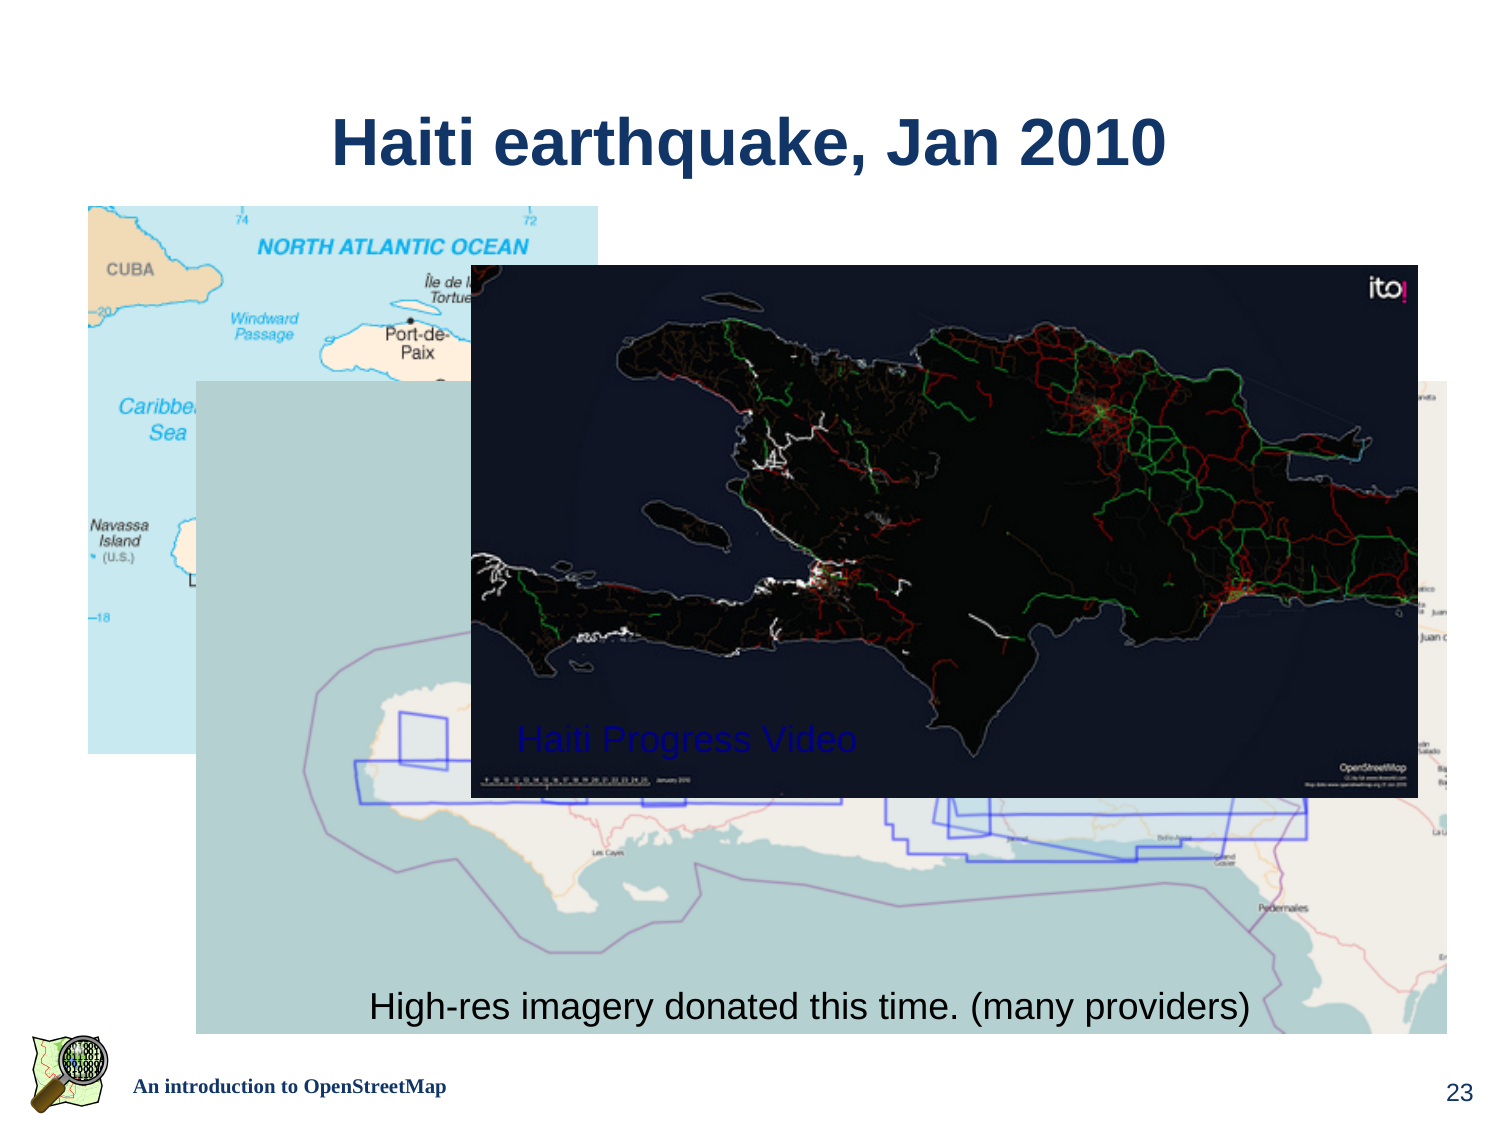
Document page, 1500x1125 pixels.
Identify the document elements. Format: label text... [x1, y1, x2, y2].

text_box High-res imagery donated this time. (many providers) [354, 974, 1266, 1035]
picture [88, 206, 1447, 1034]
title Haiti earthquake, Jan 2010 [74, 44, 1425, 233]
picture [29, 1033, 110, 1114]
text_box Haiti Progress Video [501, 707, 873, 768]
